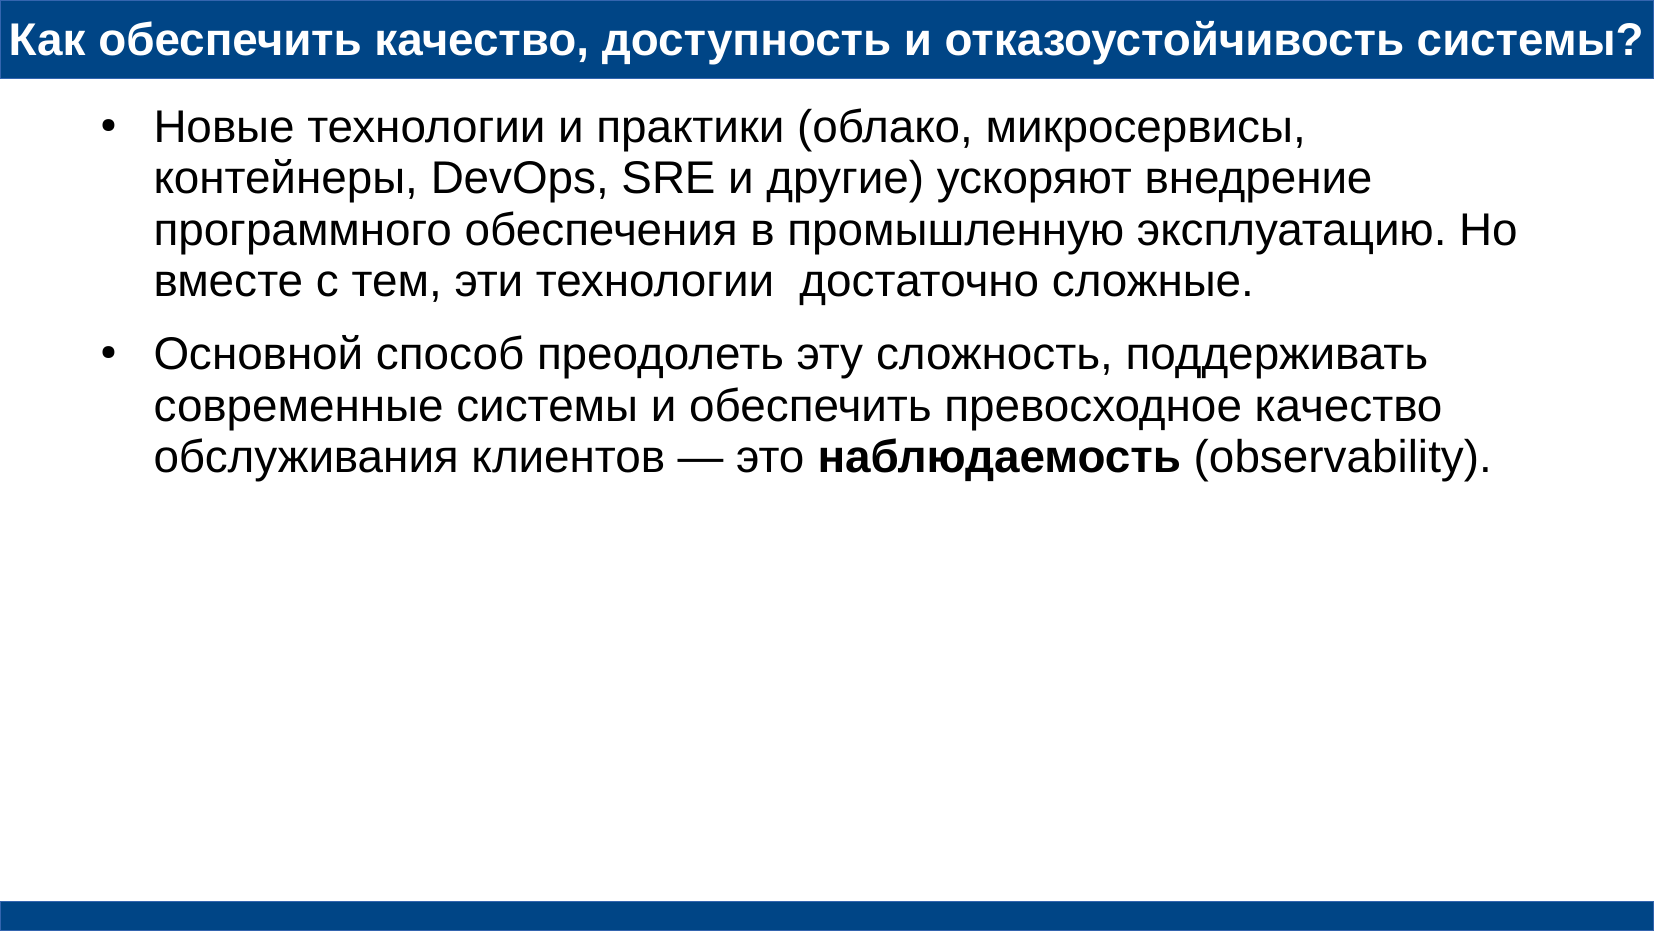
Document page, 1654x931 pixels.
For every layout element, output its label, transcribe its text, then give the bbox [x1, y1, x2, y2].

title Как обеспечить качество, доступность и отказоустойчивость системы? [0, 0, 1654, 79]
list Новые технологии и практики (облако, микросервисы, контейнеры, DevOps, SRE и другие) ускоряют внедрение программного обеспечения в промышленную эксплуатацию. Но вместе с тем, эти технологии достаточно сложные. Основной способ преодолеть эту сложность, поддерживать современные системы и обеспечить превосходное качество обслуживания клиентов — это наблюдаемость (observability). [82, 101, 1571, 641]
